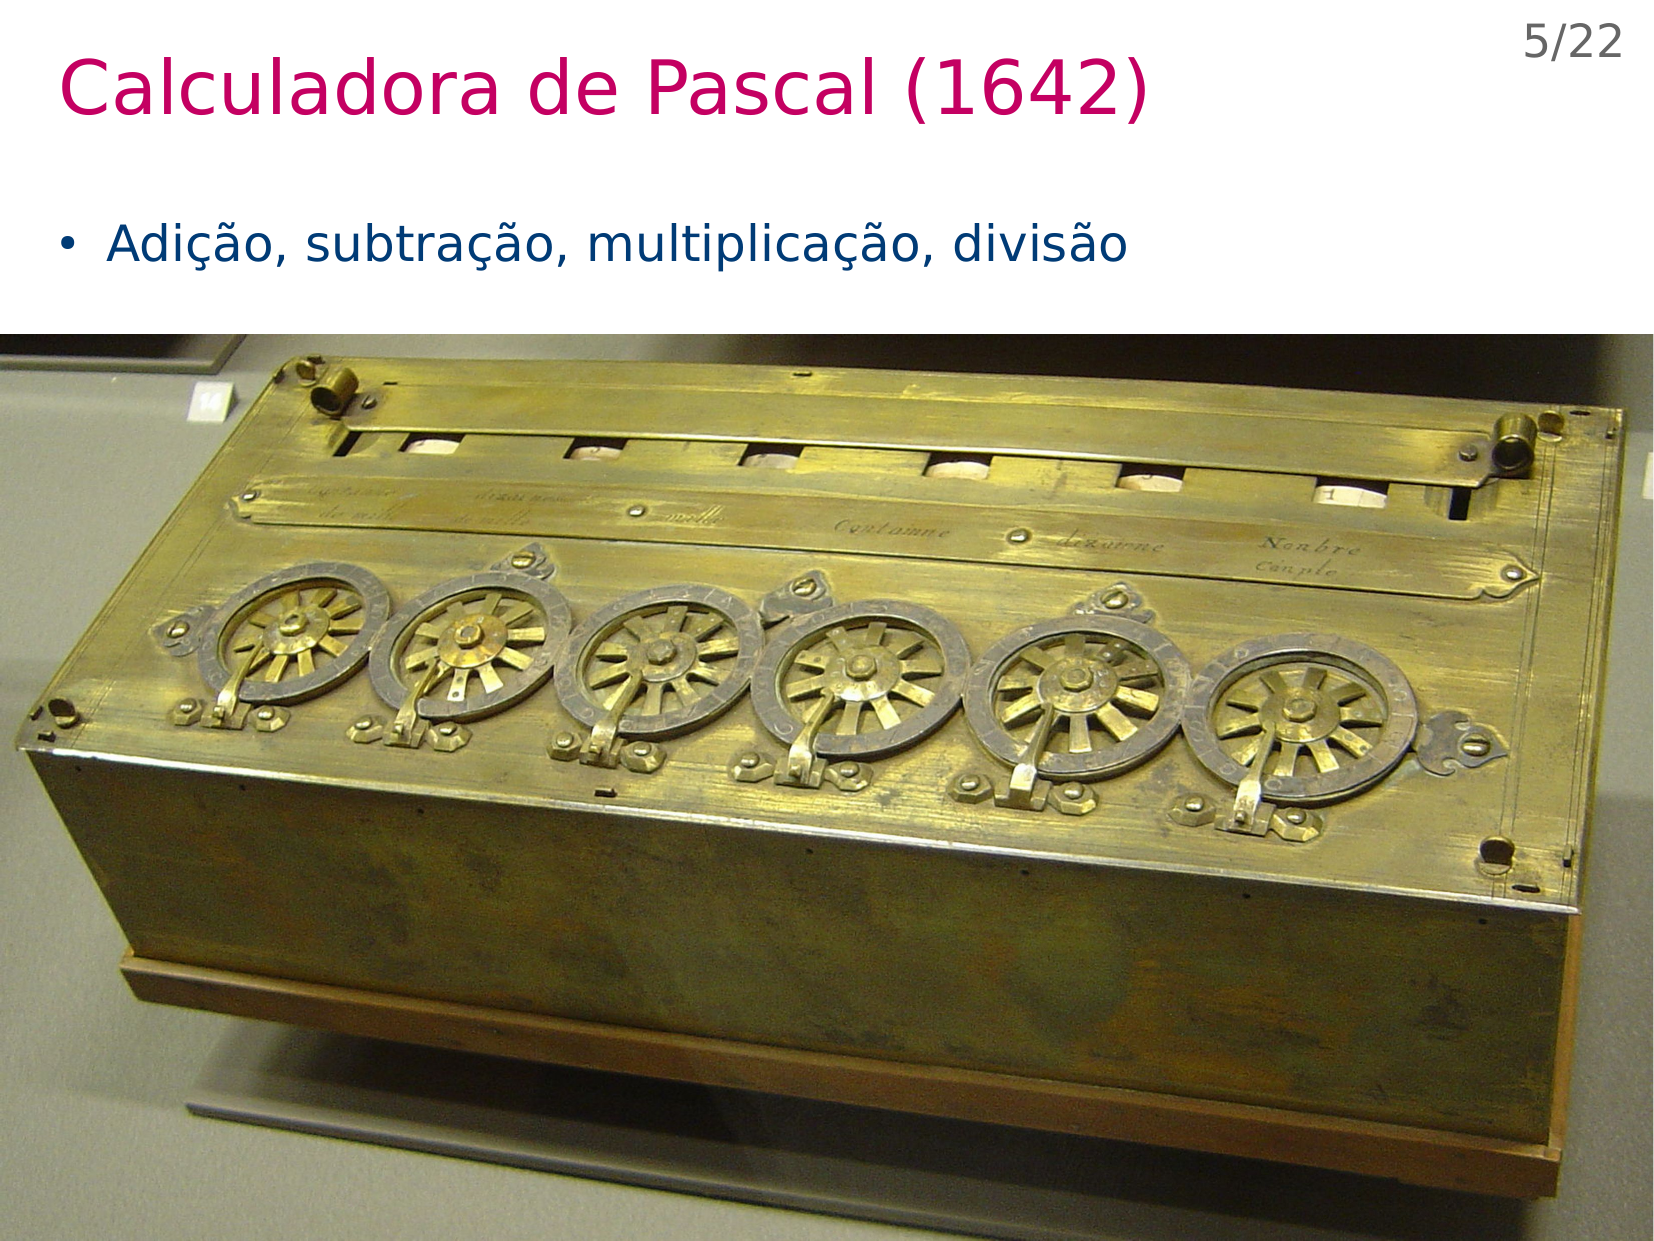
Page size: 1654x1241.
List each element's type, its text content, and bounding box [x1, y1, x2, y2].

picture [0, 334, 1654, 1241]
list Adição, subtração, multiplicação, divisão [59, 206, 1625, 334]
title Calculadora de Pascal (1642) [59, 29, 1625, 148]
